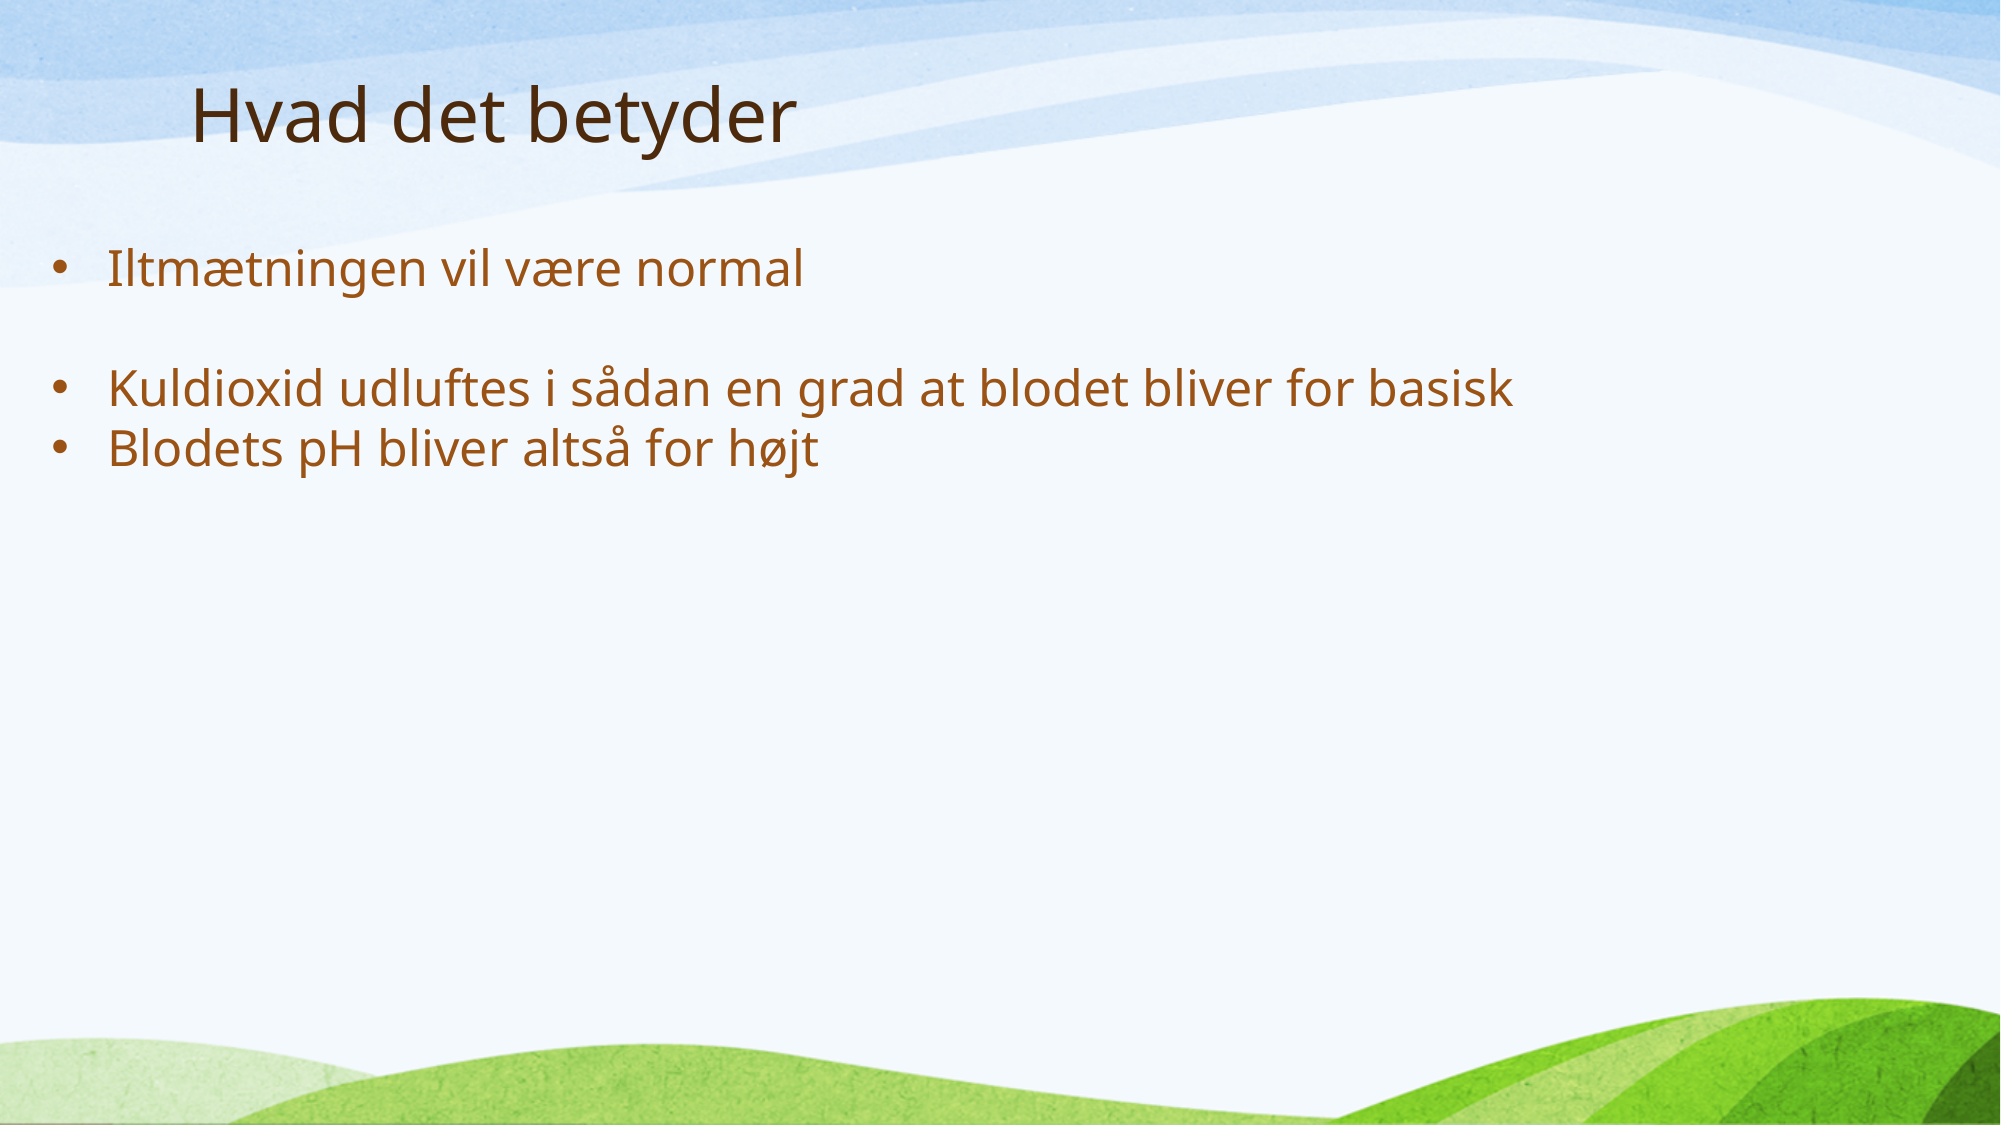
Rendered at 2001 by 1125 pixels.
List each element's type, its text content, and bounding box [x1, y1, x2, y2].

text_box Iltmætningen vil være normal Kuldioxid udluftes i sådan en grad at blodet bliver for basisk Blodets pH bliver altså for højt [36, 229, 1908, 545]
title Hvad det betyder [174, 50, 1825, 167]
picture [0, 0, 2001, 1125]
